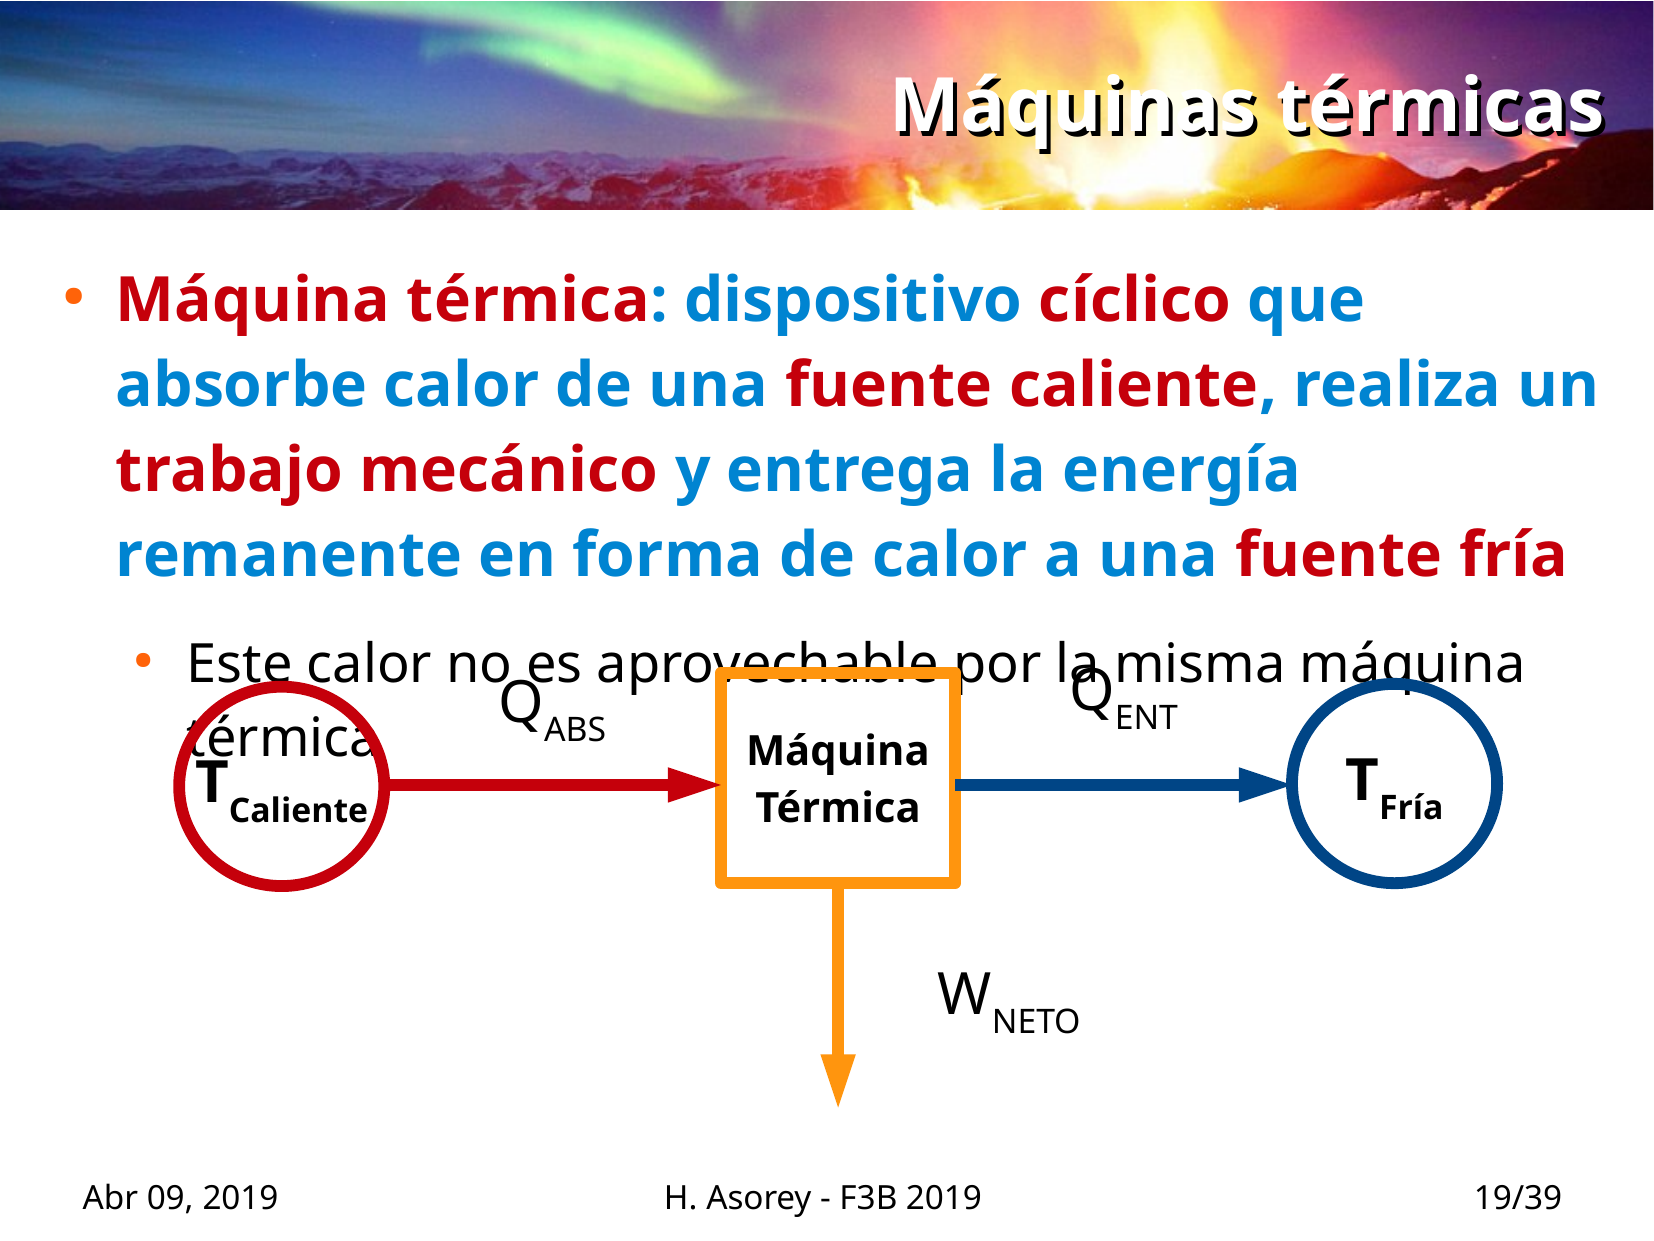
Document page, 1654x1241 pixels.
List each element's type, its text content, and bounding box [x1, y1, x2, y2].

text_box TCaliente [179, 686, 385, 887]
title Máquinas térmicas [45, 15, 1606, 191]
picture [0, 1, 1654, 210]
text_box Máquina Térmica [720, 672, 956, 884]
text_box WNETO [865, 945, 1153, 1156]
text_box TFría [1292, 683, 1498, 884]
list Máquina térmica: dispositivo cíclico que absorbe calor de una fuente caliente, realiza un trabajo mecánico y entrega la energía remanente en forma de calor a una fuente fría Este calor no es aprovechable por la misma máquina térmica [45, 255, 1606, 1156]
